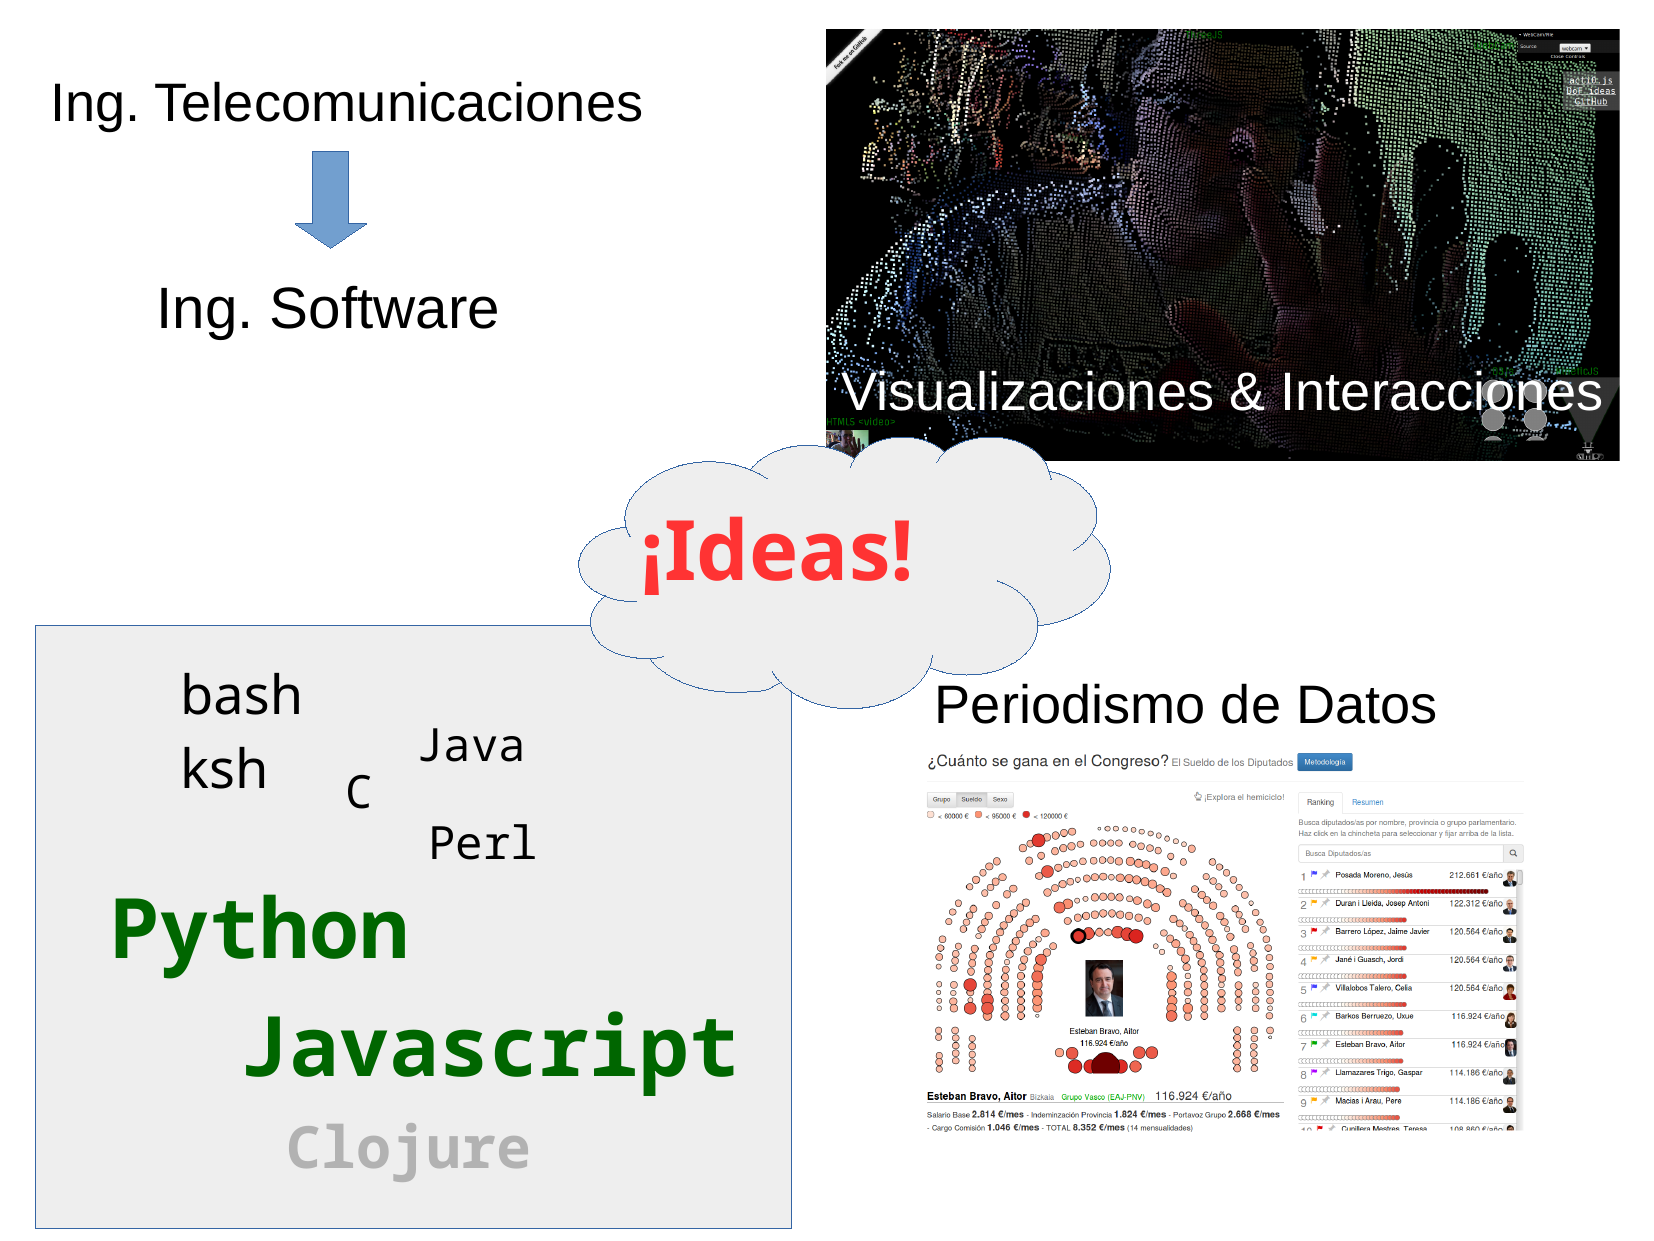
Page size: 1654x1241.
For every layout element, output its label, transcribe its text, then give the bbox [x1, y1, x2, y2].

text_box Clojure [271, 1098, 768, 1217]
text_box [35, 527, 792, 1229]
text_box [295, 151, 367, 249]
picture [920, 734, 1524, 1134]
text_box Ing. Telecomunicaciones [35, 64, 898, 201]
text_box bash ksh [165, 649, 626, 851]
text_box Perl [413, 803, 733, 914]
text_box Java [401, 704, 721, 815]
text_box [643, 437, 1111, 616]
text_box Ing. Software [141, 268, 839, 414]
text_box [426, 773, 792, 980]
text_box ¡Ideas! [625, 484, 1075, 773]
text_box Periodismo de Datos [920, 667, 1499, 804]
picture [826, 28, 1620, 354]
text_box Javascript [224, 980, 815, 1193]
text_box Python [94, 862, 426, 1063]
text_box Visualizaciones & Interacciones [816, 354, 1620, 551]
